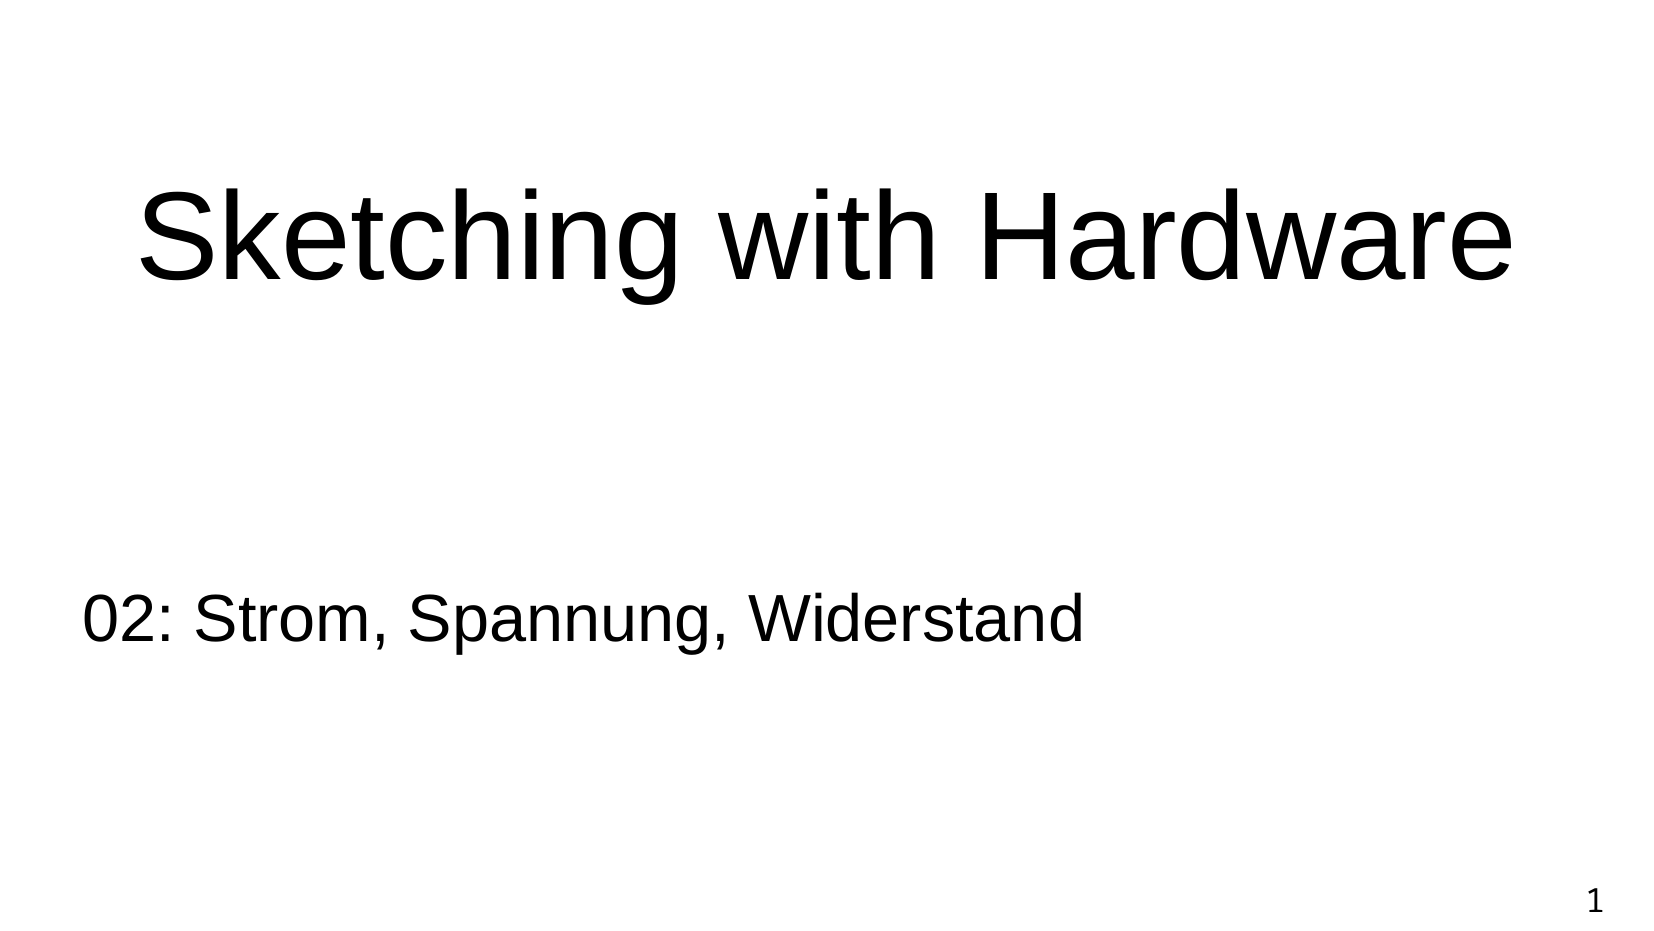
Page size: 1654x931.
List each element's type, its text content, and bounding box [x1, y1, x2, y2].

subtitle 02: Strom, Spannung, Widerstand [82, 480, 1571, 758]
title Sketching with Hardware [82, 37, 1571, 436]
